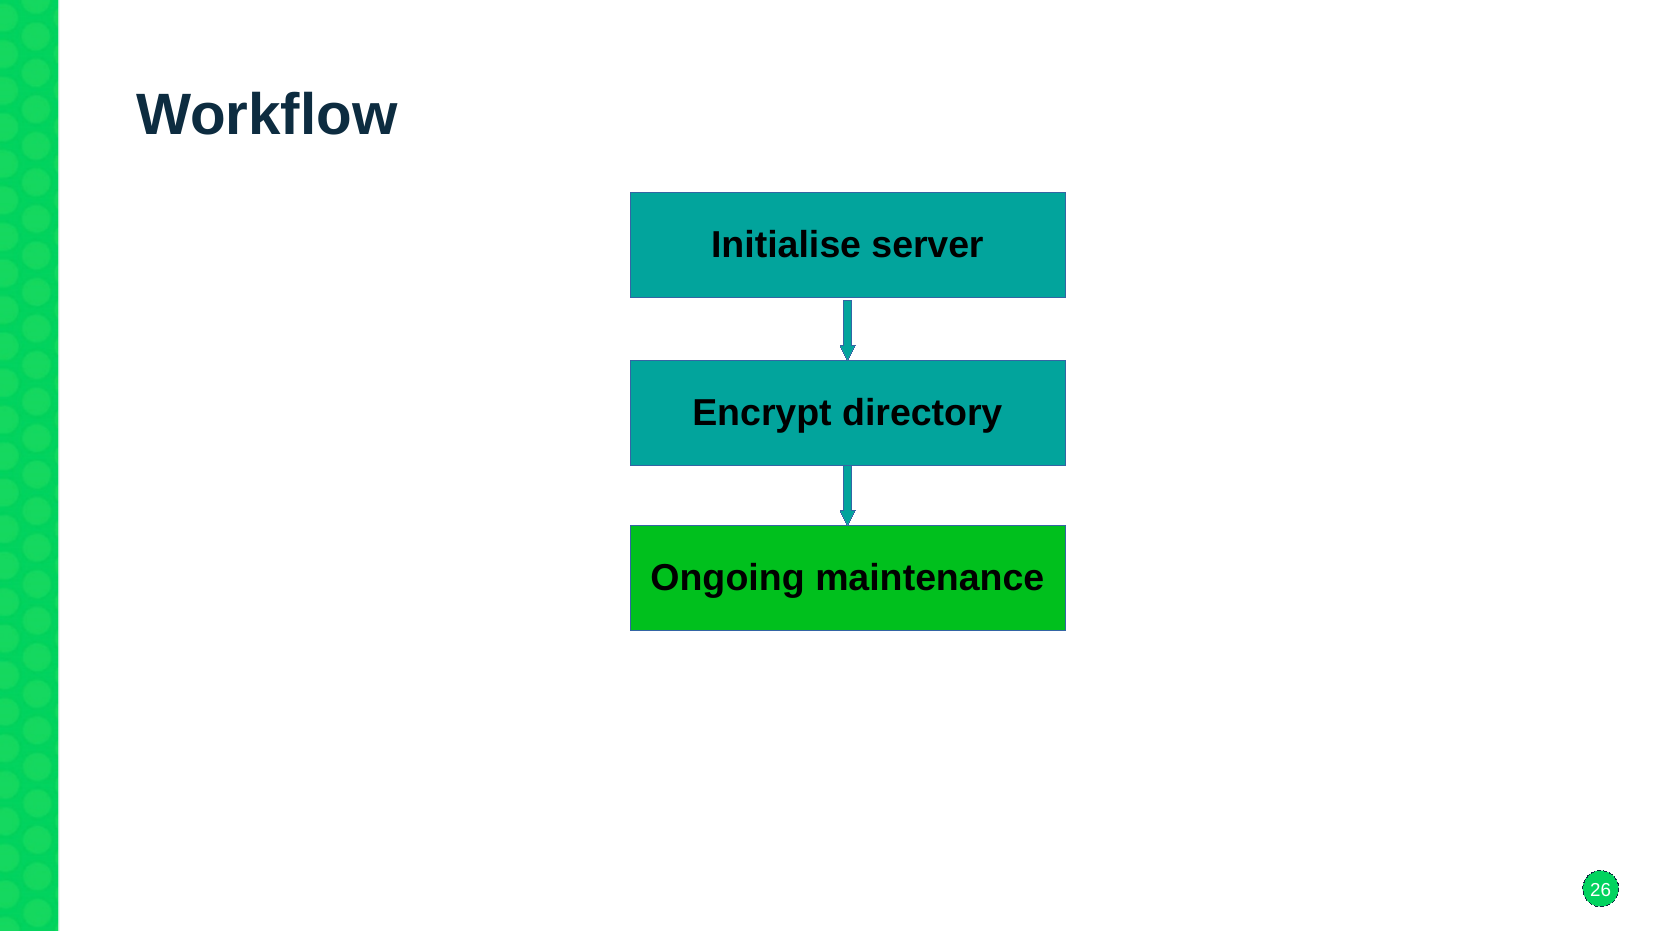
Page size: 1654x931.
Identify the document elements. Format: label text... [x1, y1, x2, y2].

title Workflow [121, 37, 1531, 193]
text_box Encrypt directory [630, 360, 1066, 466]
text_box Initialise server [630, 192, 1066, 298]
text_box [840, 465, 856, 526]
text_box [840, 300, 856, 360]
text_box Ongoing maintenance [630, 525, 1066, 631]
picture [0, 0, 76, 931]
